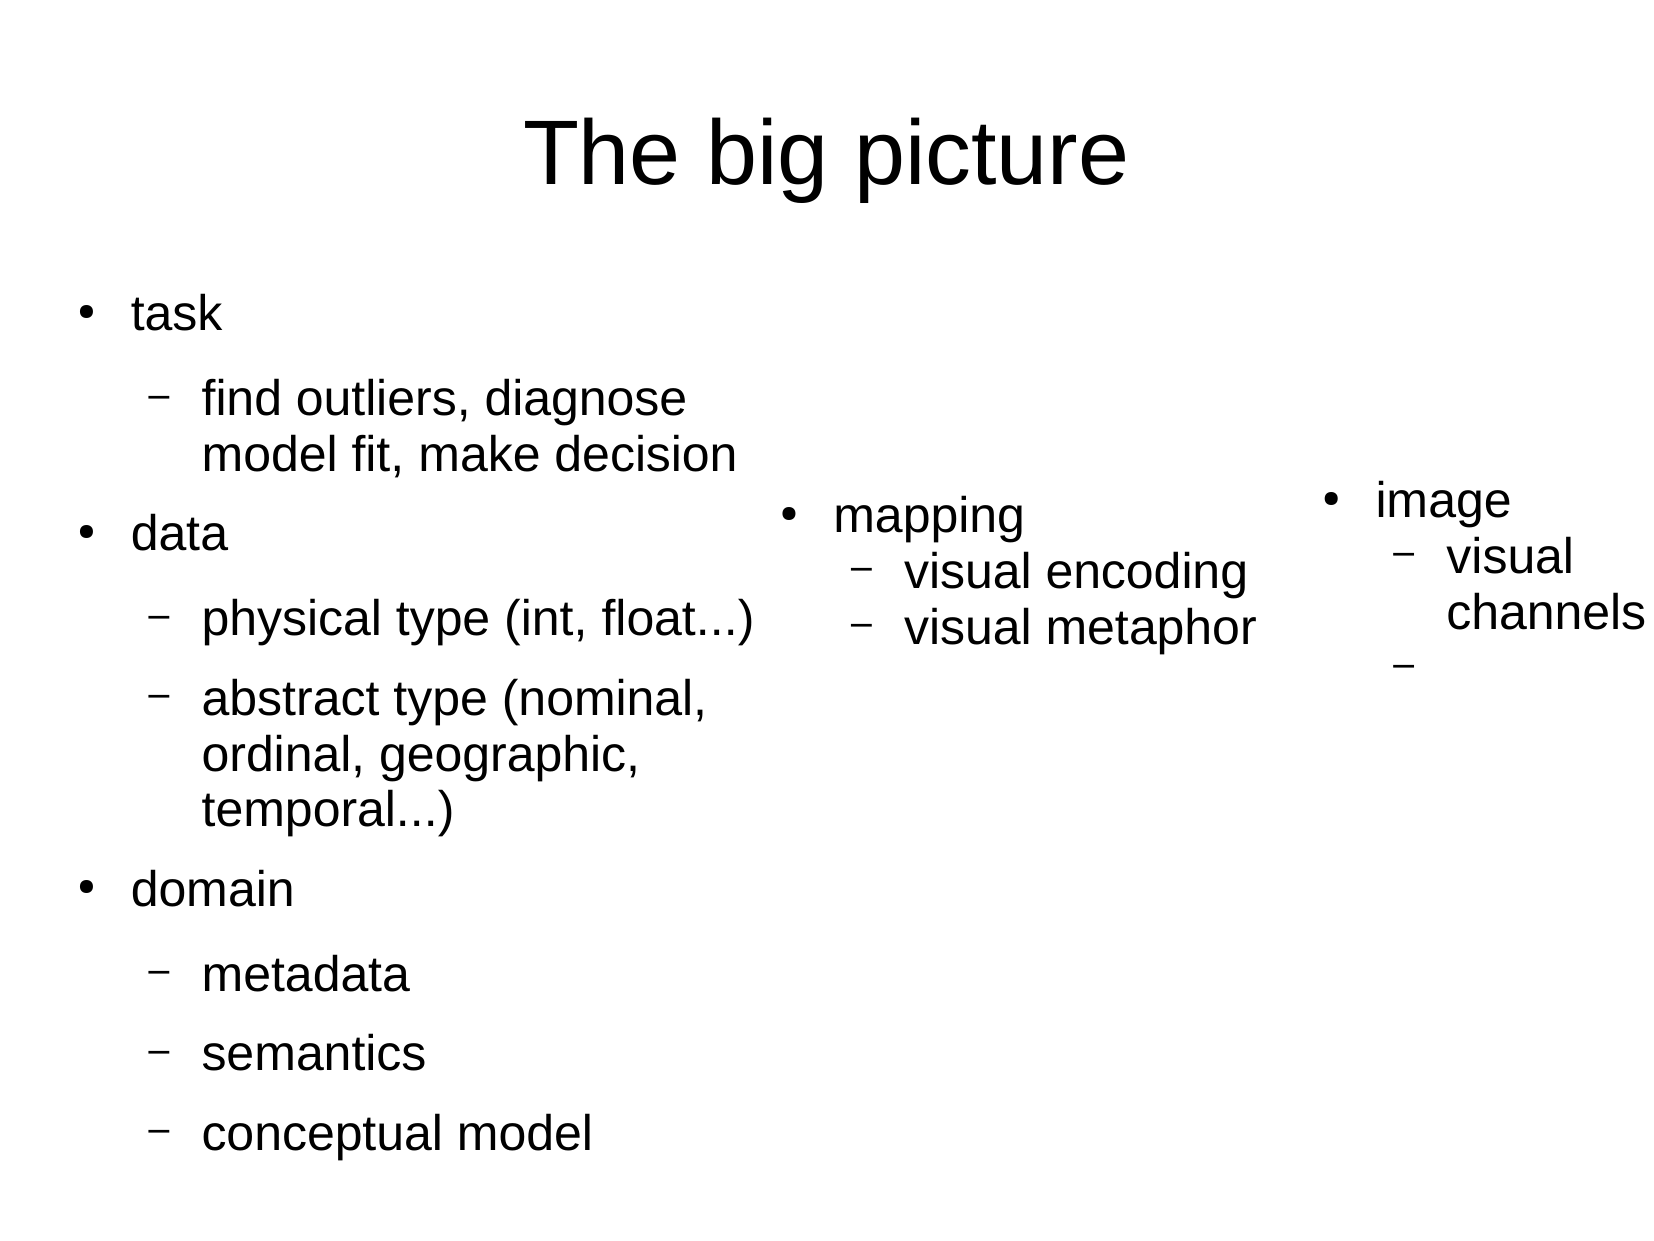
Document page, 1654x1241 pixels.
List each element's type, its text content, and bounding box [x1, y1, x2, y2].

text_box image visual channels [1290, 465, 1654, 781]
list task find outliers, diagnose model fit, make decision data physical type (int, float...) abstract type (nominal, ordinal, geographic, temporal...) domain metadata semantics conceptual model [60, 285, 766, 1161]
title The big picture [82, 49, 1571, 257]
text_box mapping visual encoding visual metaphor [747, 480, 1276, 796]
